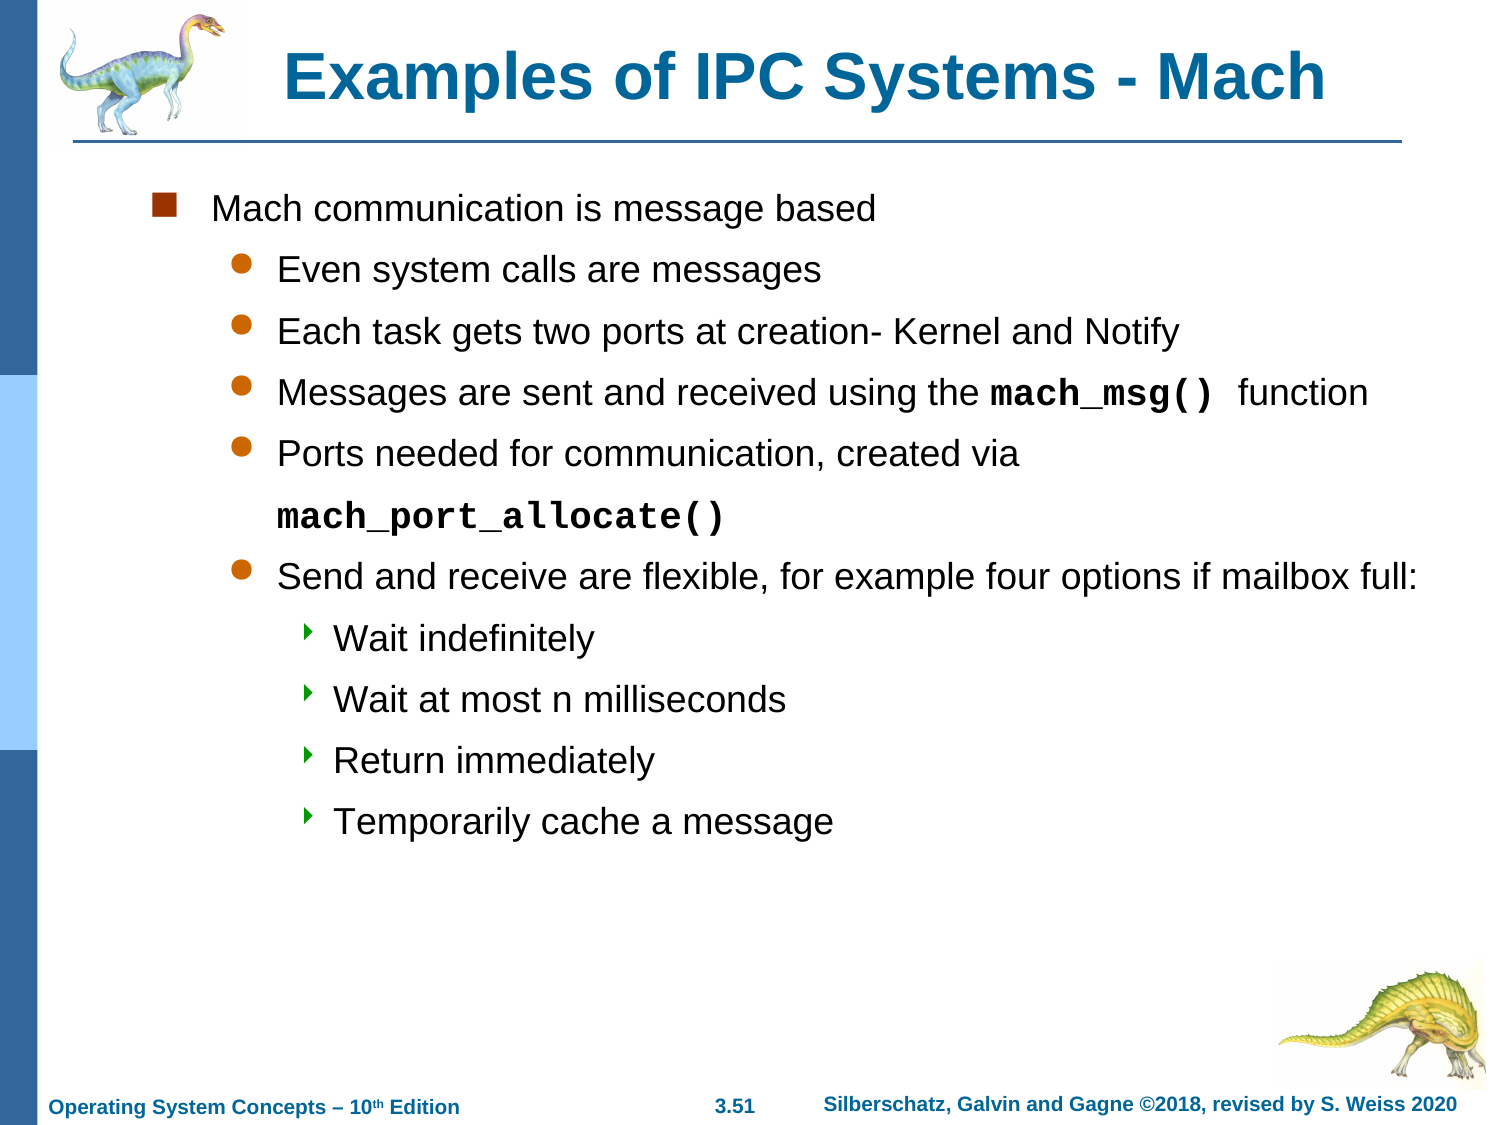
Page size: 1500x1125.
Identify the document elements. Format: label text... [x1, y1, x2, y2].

title Examples of IPC Systems - Mach [186, 25, 1426, 121]
picture [1275, 959, 1486, 1090]
picture [1140, 1096, 1148, 1101]
picture [46, 0, 243, 149]
list Mach communication is message based Even system calls are messages Each task gets two ports at creation- Kernel and Notify Messages are sent and received using the mach_msg() function Ports needed for communication, created via mach_port_allocate() Send and receive are flexible, for example four options if mailbox full: Wait indefinitely Wait at most n milliseconds Return immediately Temporarily cache a message [140, 176, 1491, 920]
